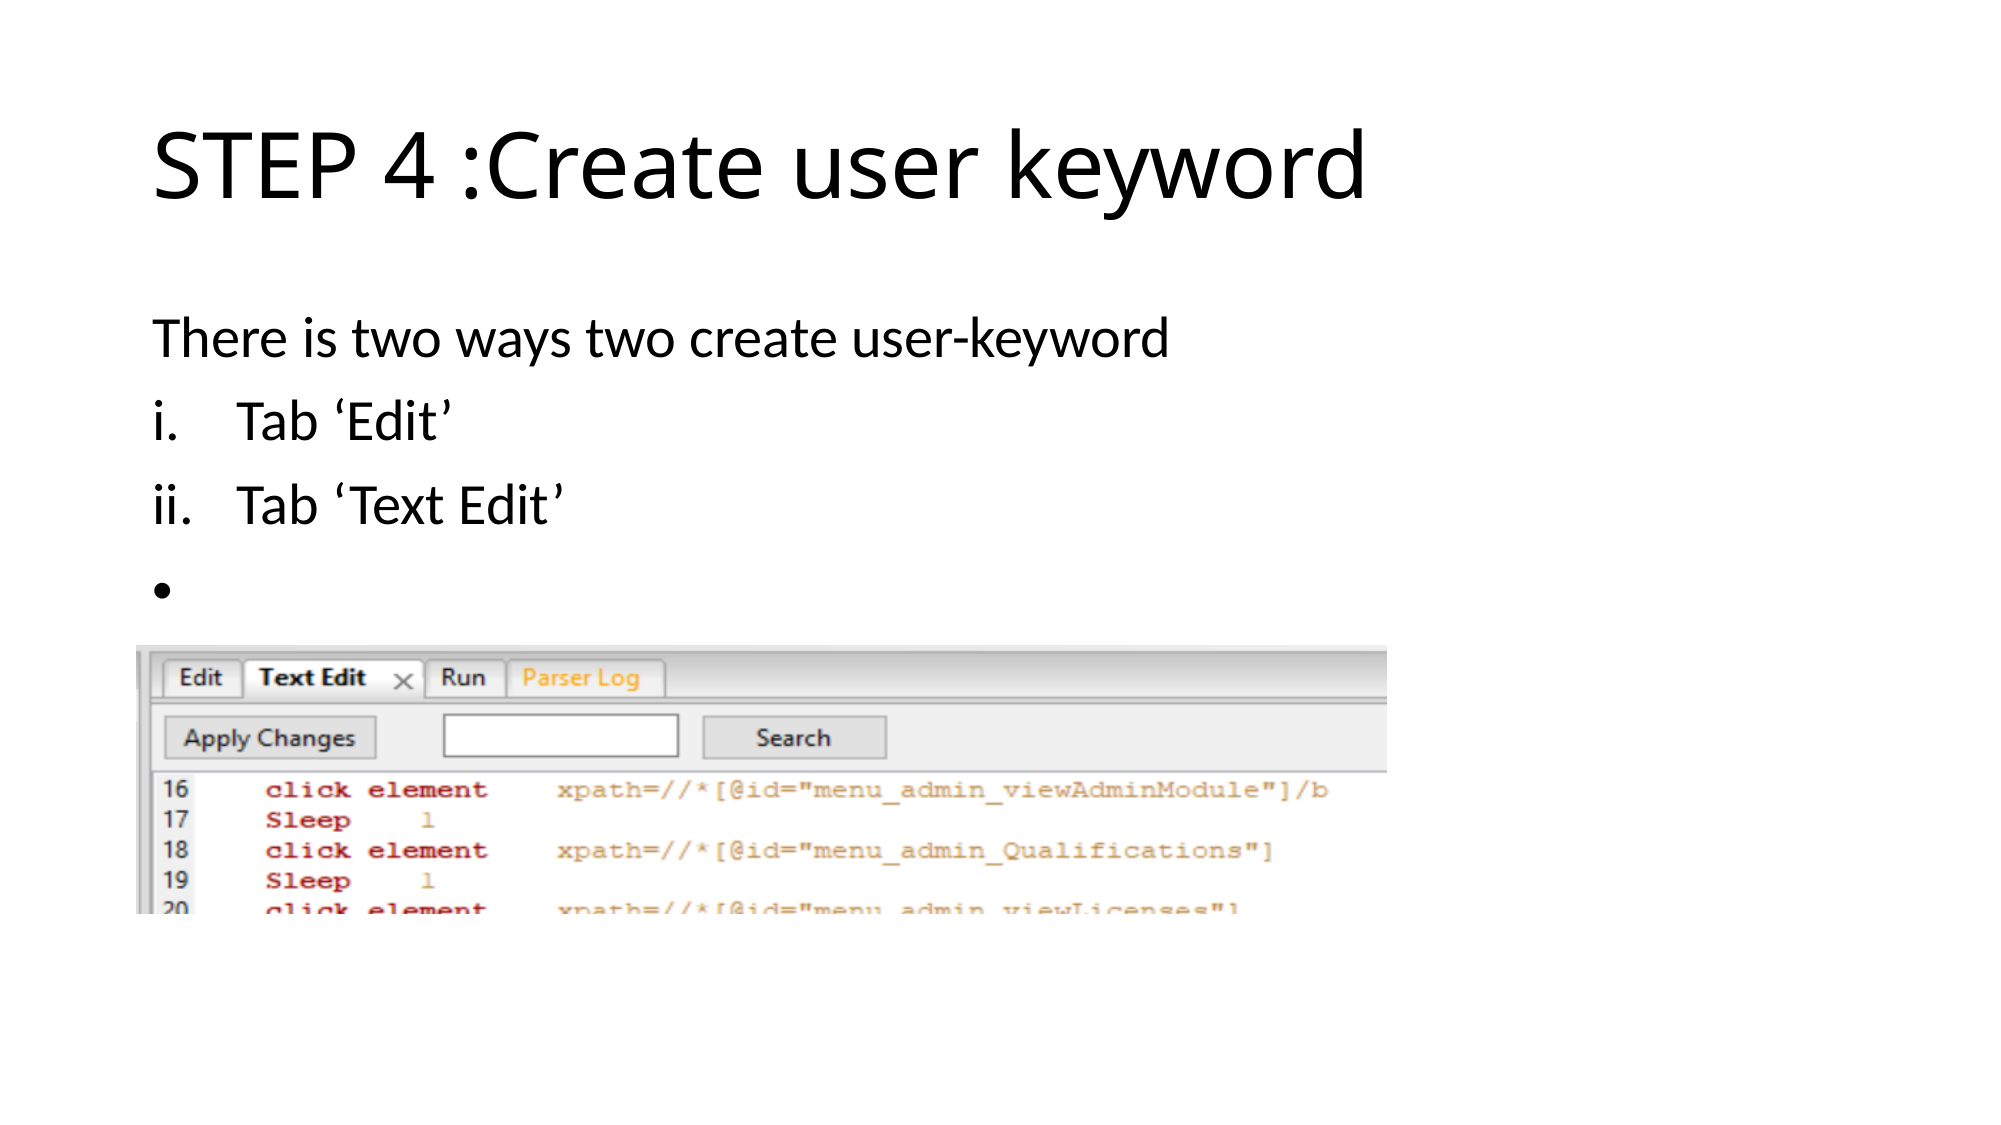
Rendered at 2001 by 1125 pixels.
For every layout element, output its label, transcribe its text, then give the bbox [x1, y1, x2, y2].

picture [136, 645, 1387, 914]
title STEP 4 :Create user keyword [137, 59, 1863, 278]
list There is two ways two create user-keyword Tab ‘Edit’ Tab ‘Text Edit’ [137, 299, 1863, 1014]
